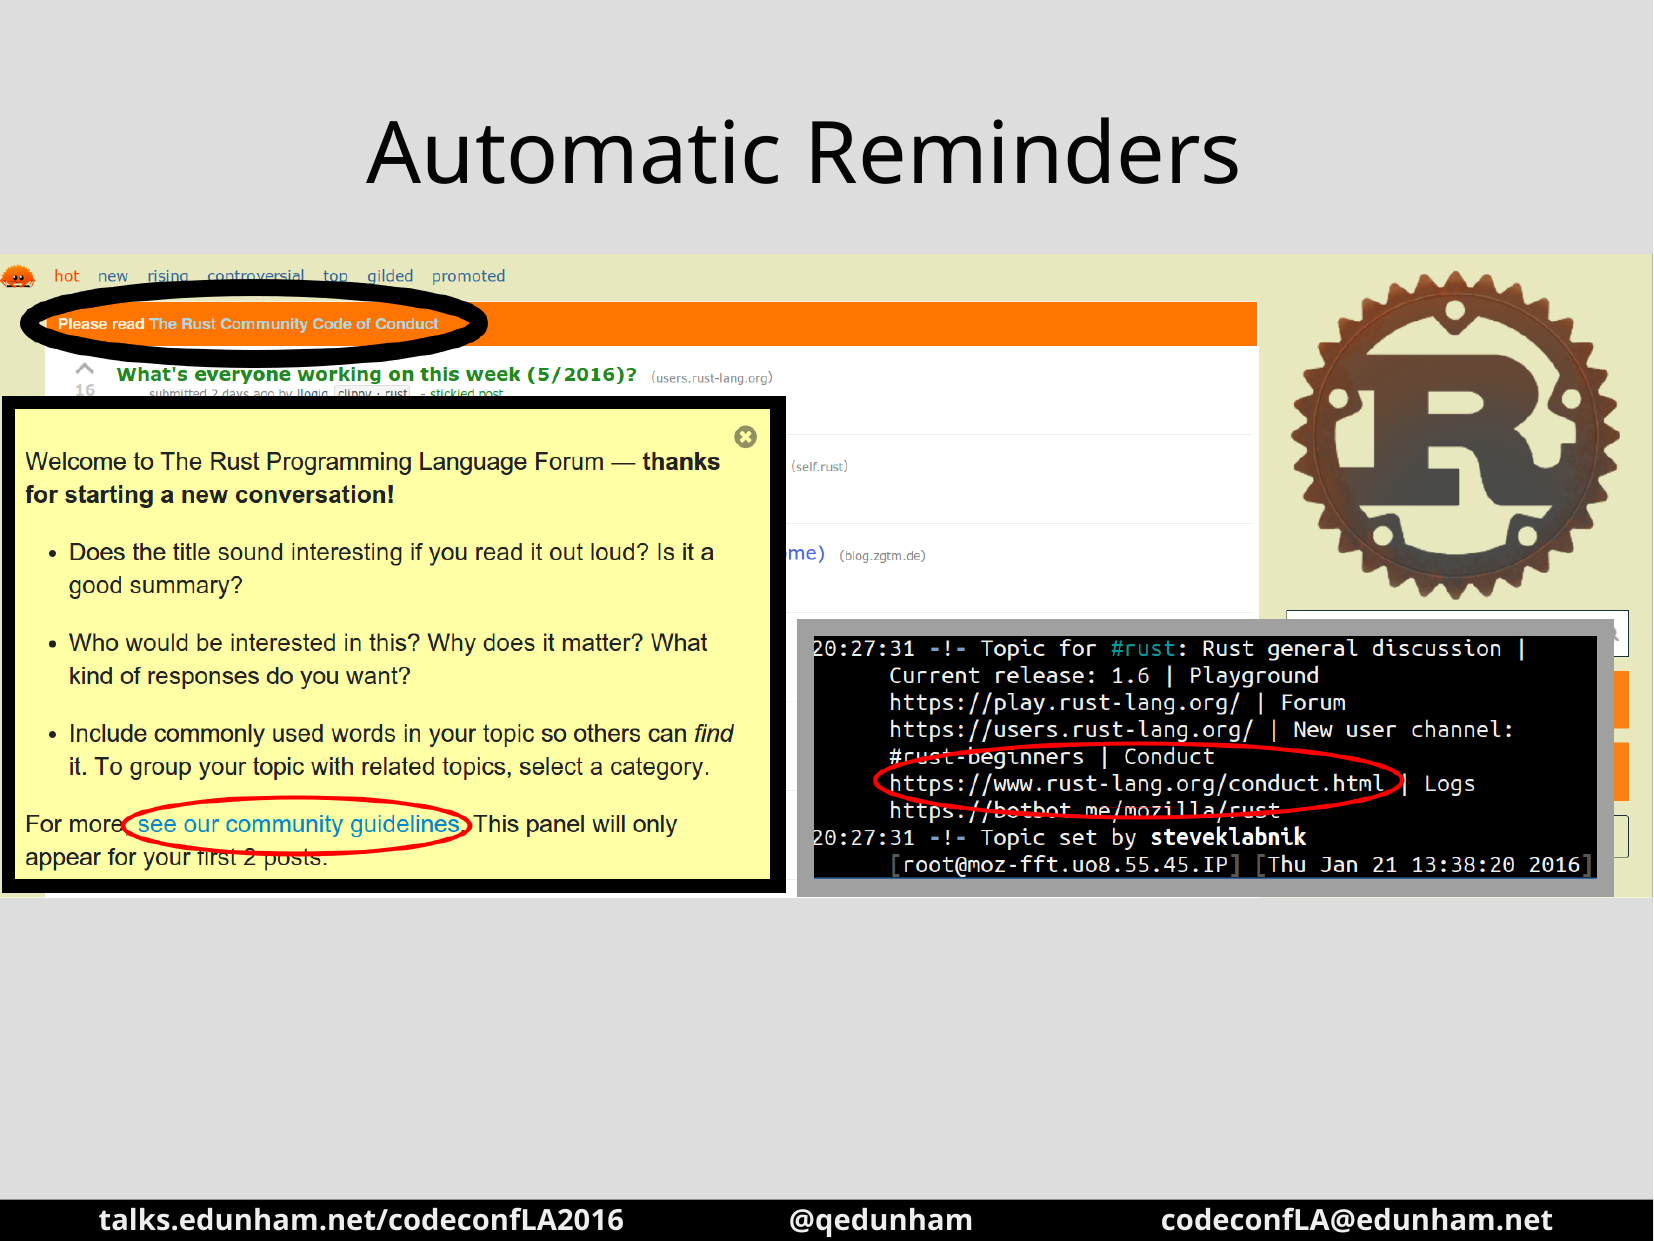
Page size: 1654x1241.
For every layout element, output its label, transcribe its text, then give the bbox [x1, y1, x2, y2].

picture [0, 254, 1653, 898]
title Automatic Reminders [15, 47, 1594, 253]
